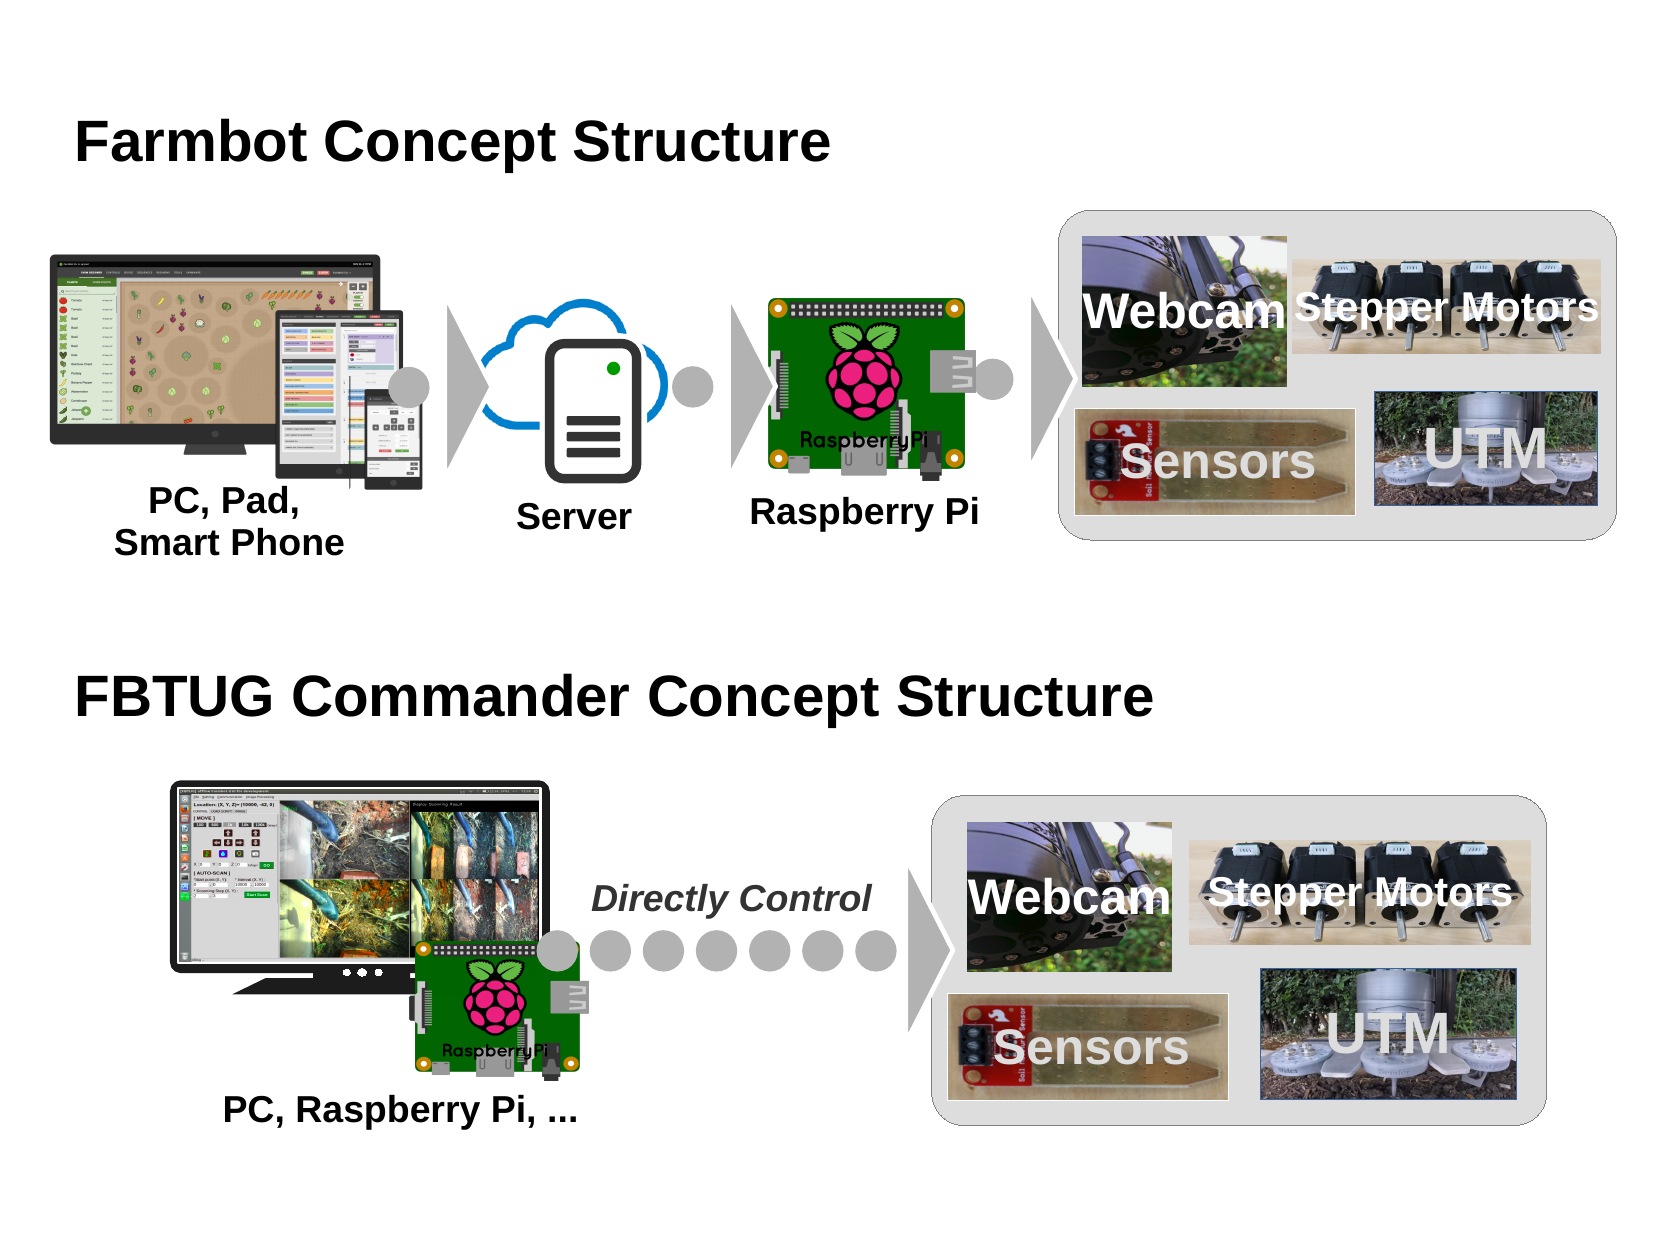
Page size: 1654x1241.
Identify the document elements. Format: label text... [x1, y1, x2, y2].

text_box [695, 930, 738, 972]
text_box [976, 358, 1014, 401]
text_box [749, 930, 791, 972]
text_box [905, 795, 1547, 1126]
picture [1292, 259, 1601, 354]
picture [1374, 391, 1598, 506]
text_box PC, Pad, Smart Phone [99, 472, 367, 571]
text_box [802, 930, 844, 972]
text_box Sensors [1097, 426, 1339, 497]
text_box FBTUG Commander Concept Structure [60, 656, 1321, 737]
picture [967, 822, 1172, 972]
text_box [172, 782, 578, 995]
text_box [388, 366, 430, 409]
text_box [642, 930, 685, 972]
text_box Sensors [970, 1011, 1213, 1083]
text_box [1028, 210, 1617, 541]
picture [1082, 236, 1287, 387]
text_box Server [501, 488, 649, 546]
text_box [444, 294, 492, 480]
text_box Directly Control [576, 870, 900, 927]
picture [473, 266, 668, 463]
text_box [672, 366, 714, 408]
text_box [855, 930, 897, 972]
text_box [545, 339, 641, 485]
text_box [728, 293, 776, 479]
picture [1189, 840, 1531, 945]
picture [46, 249, 426, 495]
text_box Raspberry Pi [734, 473, 1009, 550]
text_box [589, 930, 632, 972]
text_box PC, Raspberry Pi, ... [207, 1080, 596, 1138]
text_box Farmbot Concept Structure [60, 101, 1201, 182]
picture [947, 993, 1229, 1101]
picture [1260, 968, 1517, 1100]
picture [1074, 408, 1356, 516]
picture [761, 298, 976, 473]
picture [179, 788, 589, 1080]
